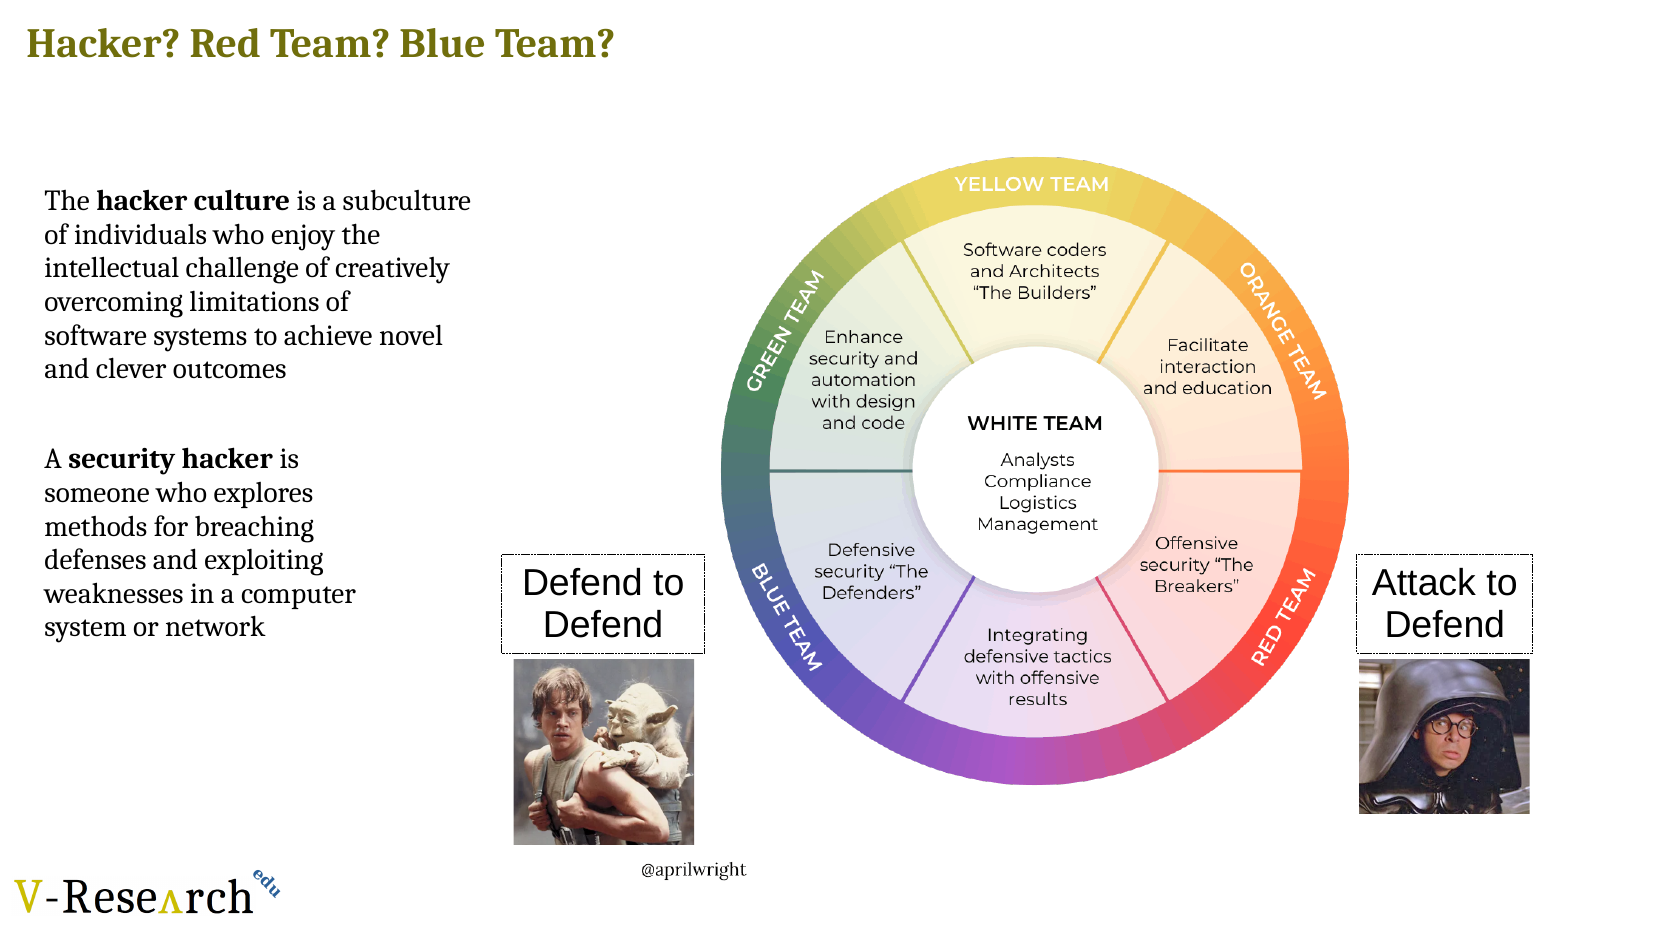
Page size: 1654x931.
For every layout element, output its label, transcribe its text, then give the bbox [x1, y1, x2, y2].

picture [513, 47, 1530, 895]
text_box Defend to Defend [501, 554, 705, 654]
text_box Attack to Defend [1356, 554, 1533, 654]
text_box A security hacker is someone who explores methods for breaching defenses and exploiting weaknesses in a computer system or network [29, 435, 402, 680]
text_box Hacker? Red Team? Blue Team? [11, 12, 1193, 77]
text_box edu [222, 847, 333, 931]
picture [11, 876, 255, 916]
text_box The hacker culture is a subculture of individuals who enjoy the intellectual challenge of creatively overcoming limitations of software systems to achieve novel and clever outcomes [29, 177, 496, 528]
